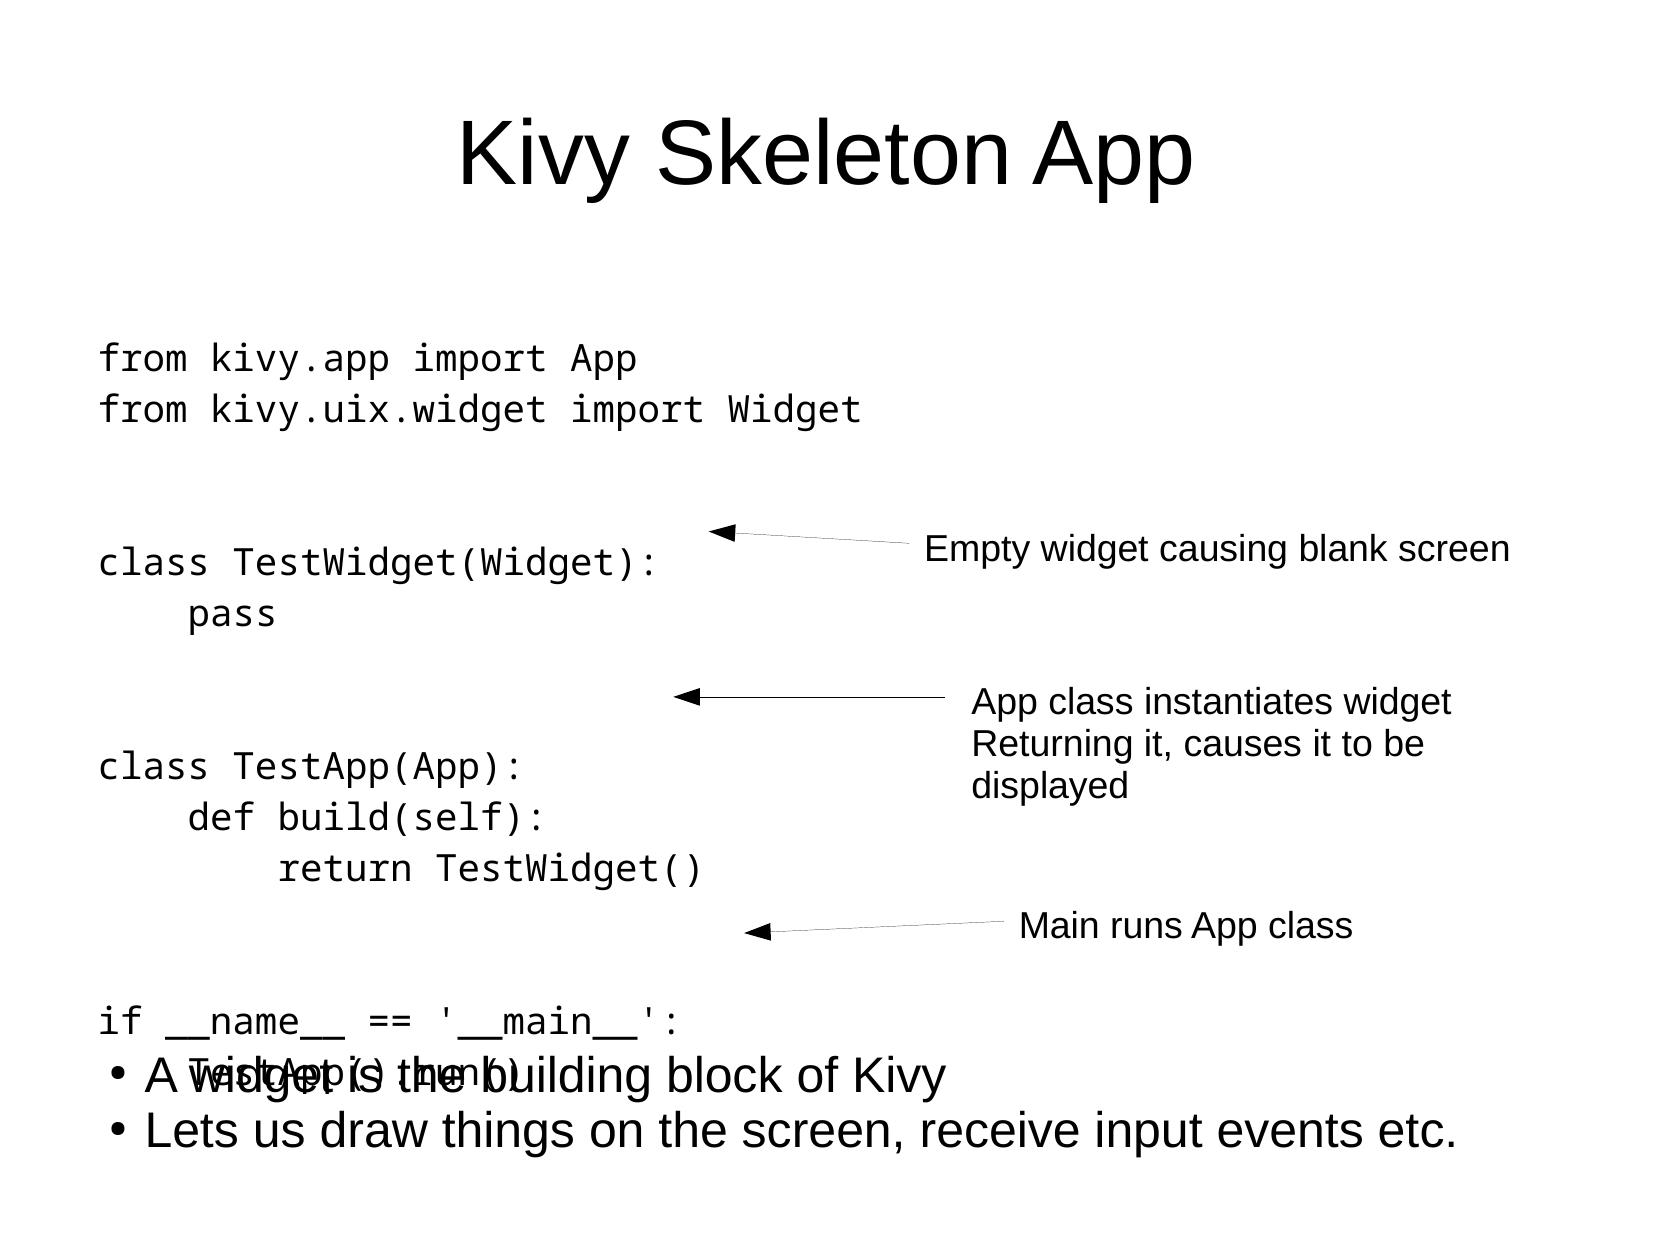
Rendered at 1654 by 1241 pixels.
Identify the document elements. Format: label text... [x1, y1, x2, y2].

text_box Empty widget causing blank screen [909, 519, 1642, 577]
title Kivy Skeleton App [82, 49, 1571, 257]
text_box Main runs App class [1003, 897, 1654, 955]
text_box from kivy.app import App from kivy.uix.widget import Widget class TestWidget(Widget): pass class TestApp(App): def build(self): return TestWidget() if __name__ == '__main__': TestApp().run() [82, 323, 1489, 1111]
text_box App class instantiates widget Returning it, causes it to be displayed [956, 673, 1560, 815]
text_box A widget is the building block of Kivy Lets us draw things on the screen, receive input events etc. [94, 1039, 1642, 1217]
